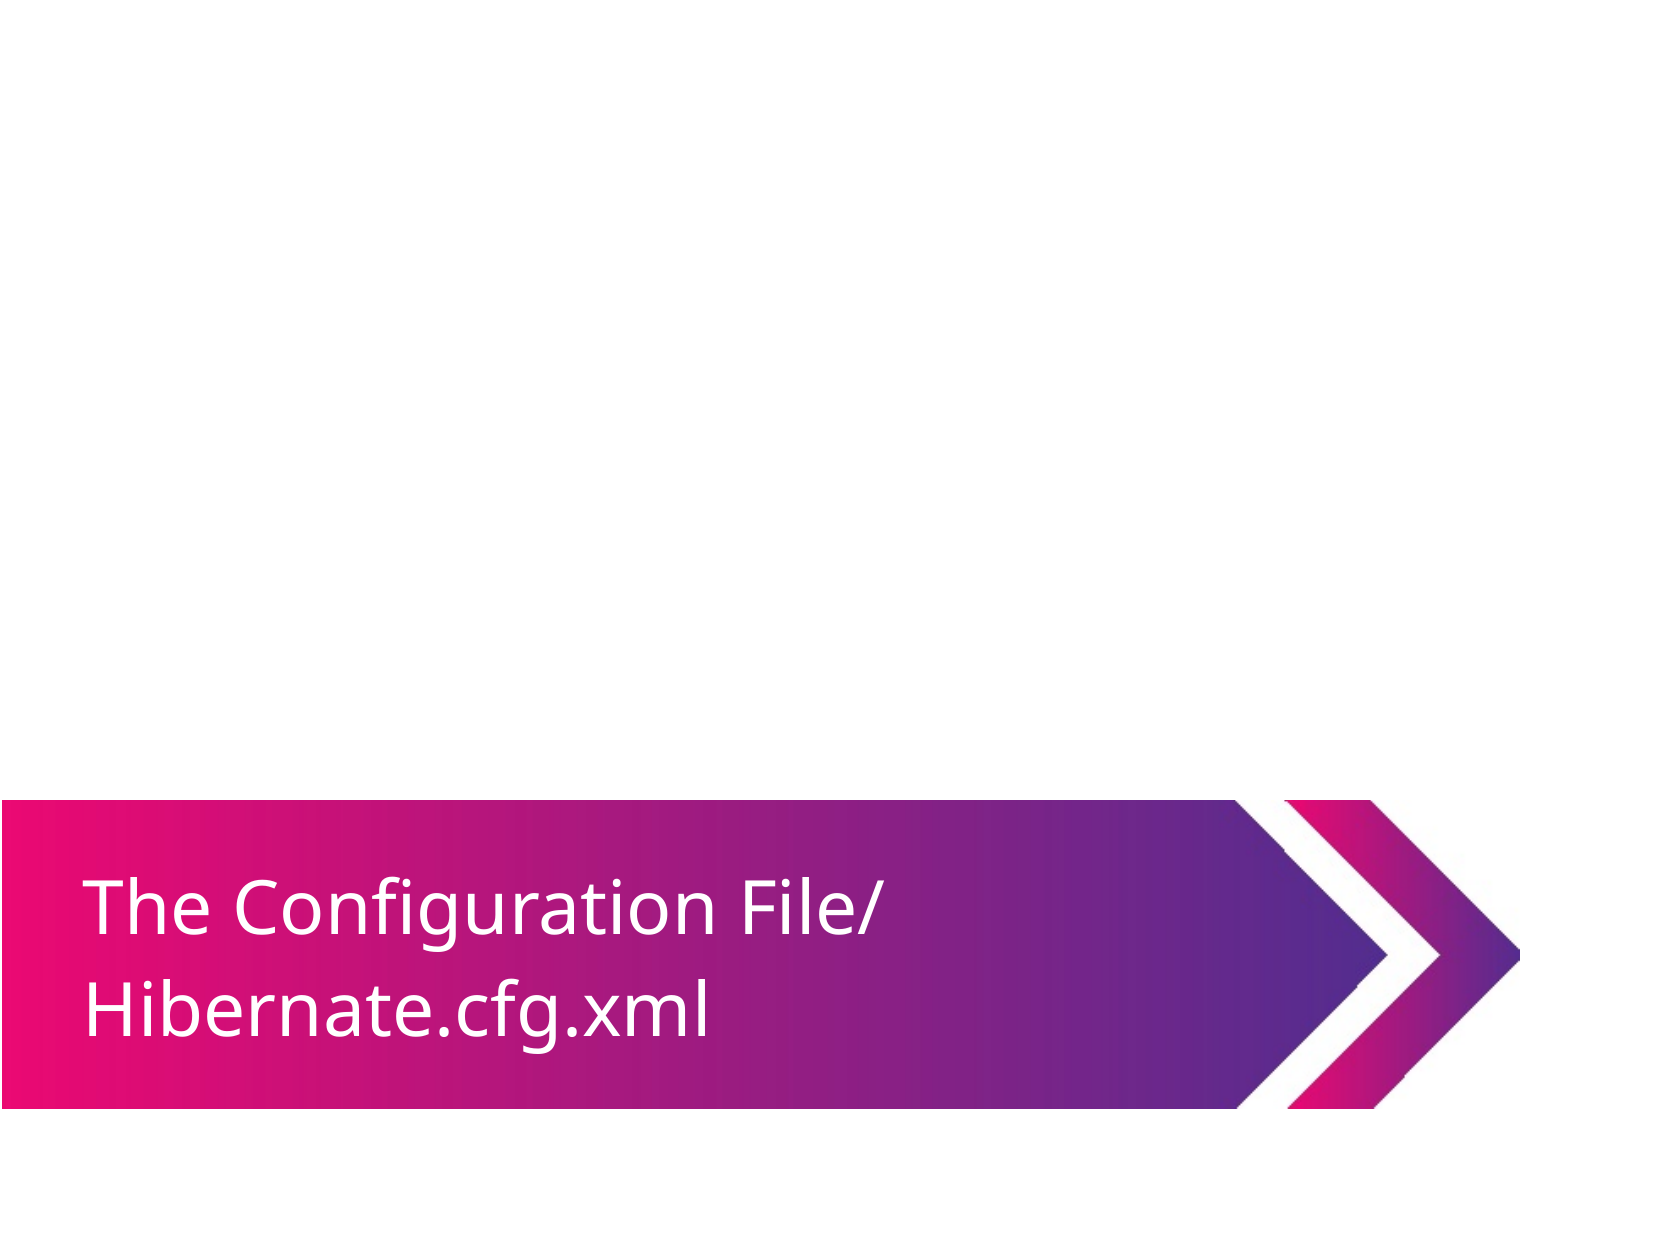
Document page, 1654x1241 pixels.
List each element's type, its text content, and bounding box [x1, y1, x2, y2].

picture [2, 800, 1520, 1109]
title The Configuration File/ Hibernate.cfg.xml [82, 852, 1396, 1060]
